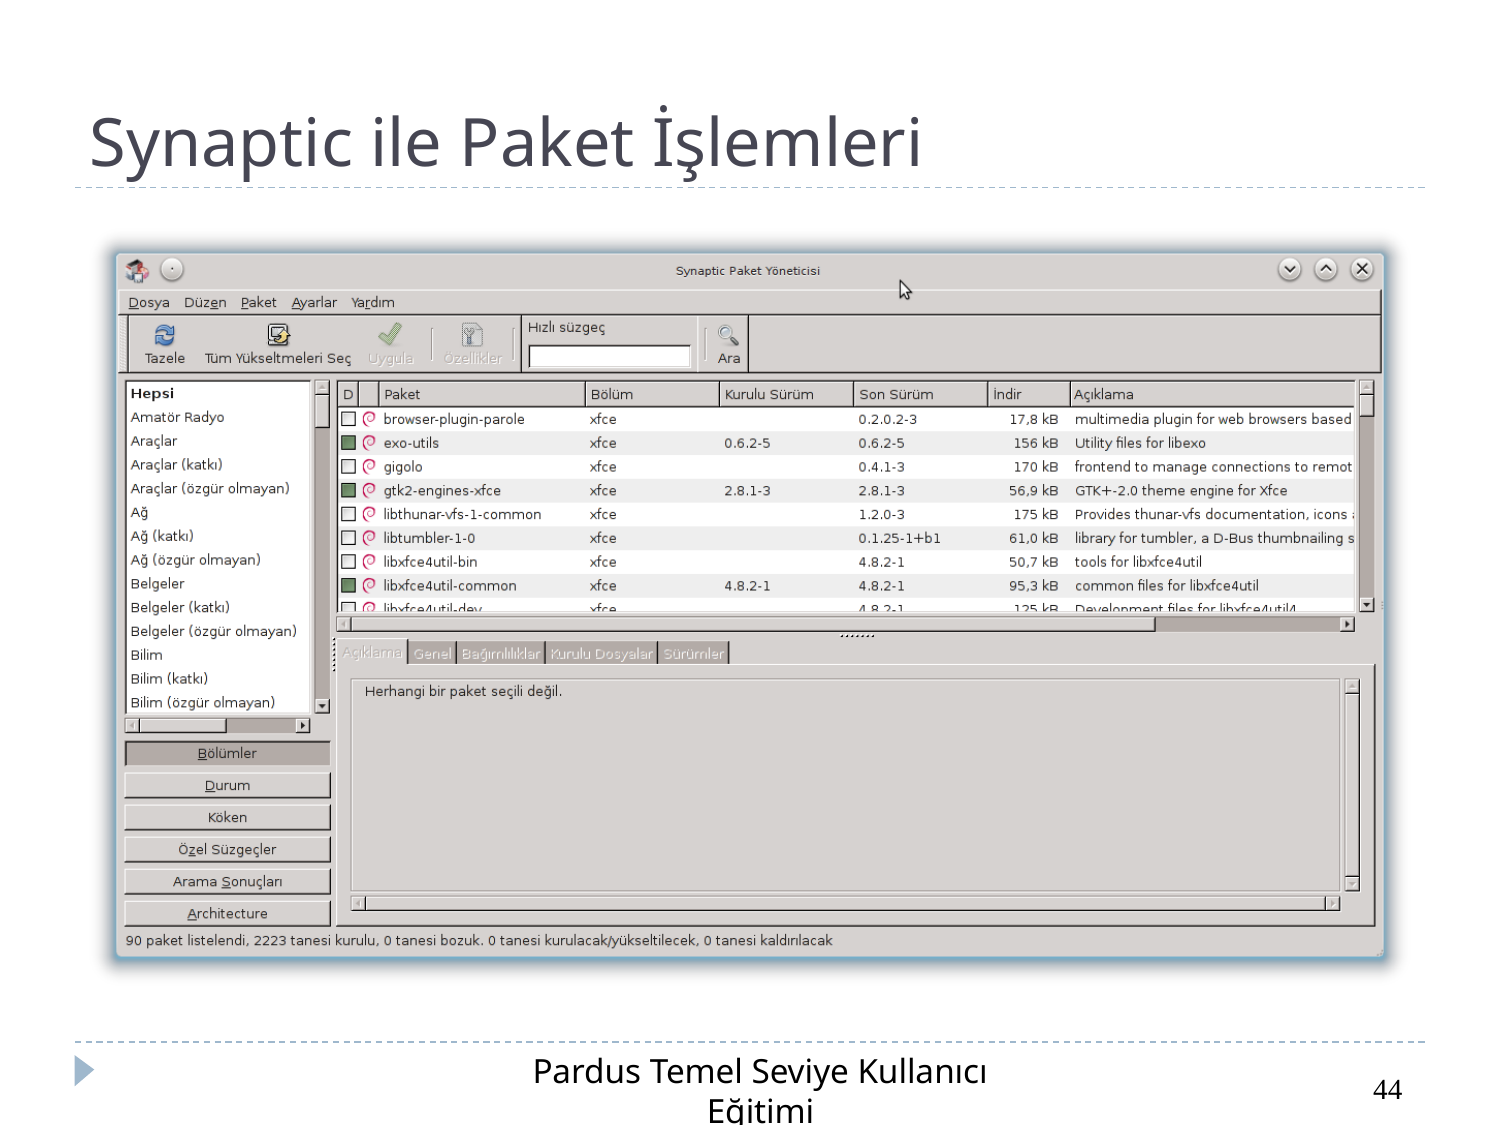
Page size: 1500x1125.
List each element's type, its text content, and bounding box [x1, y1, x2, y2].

title Synaptic ile Paket İşlemleri [75, 24, 1425, 188]
picture [75, 212, 1425, 998]
